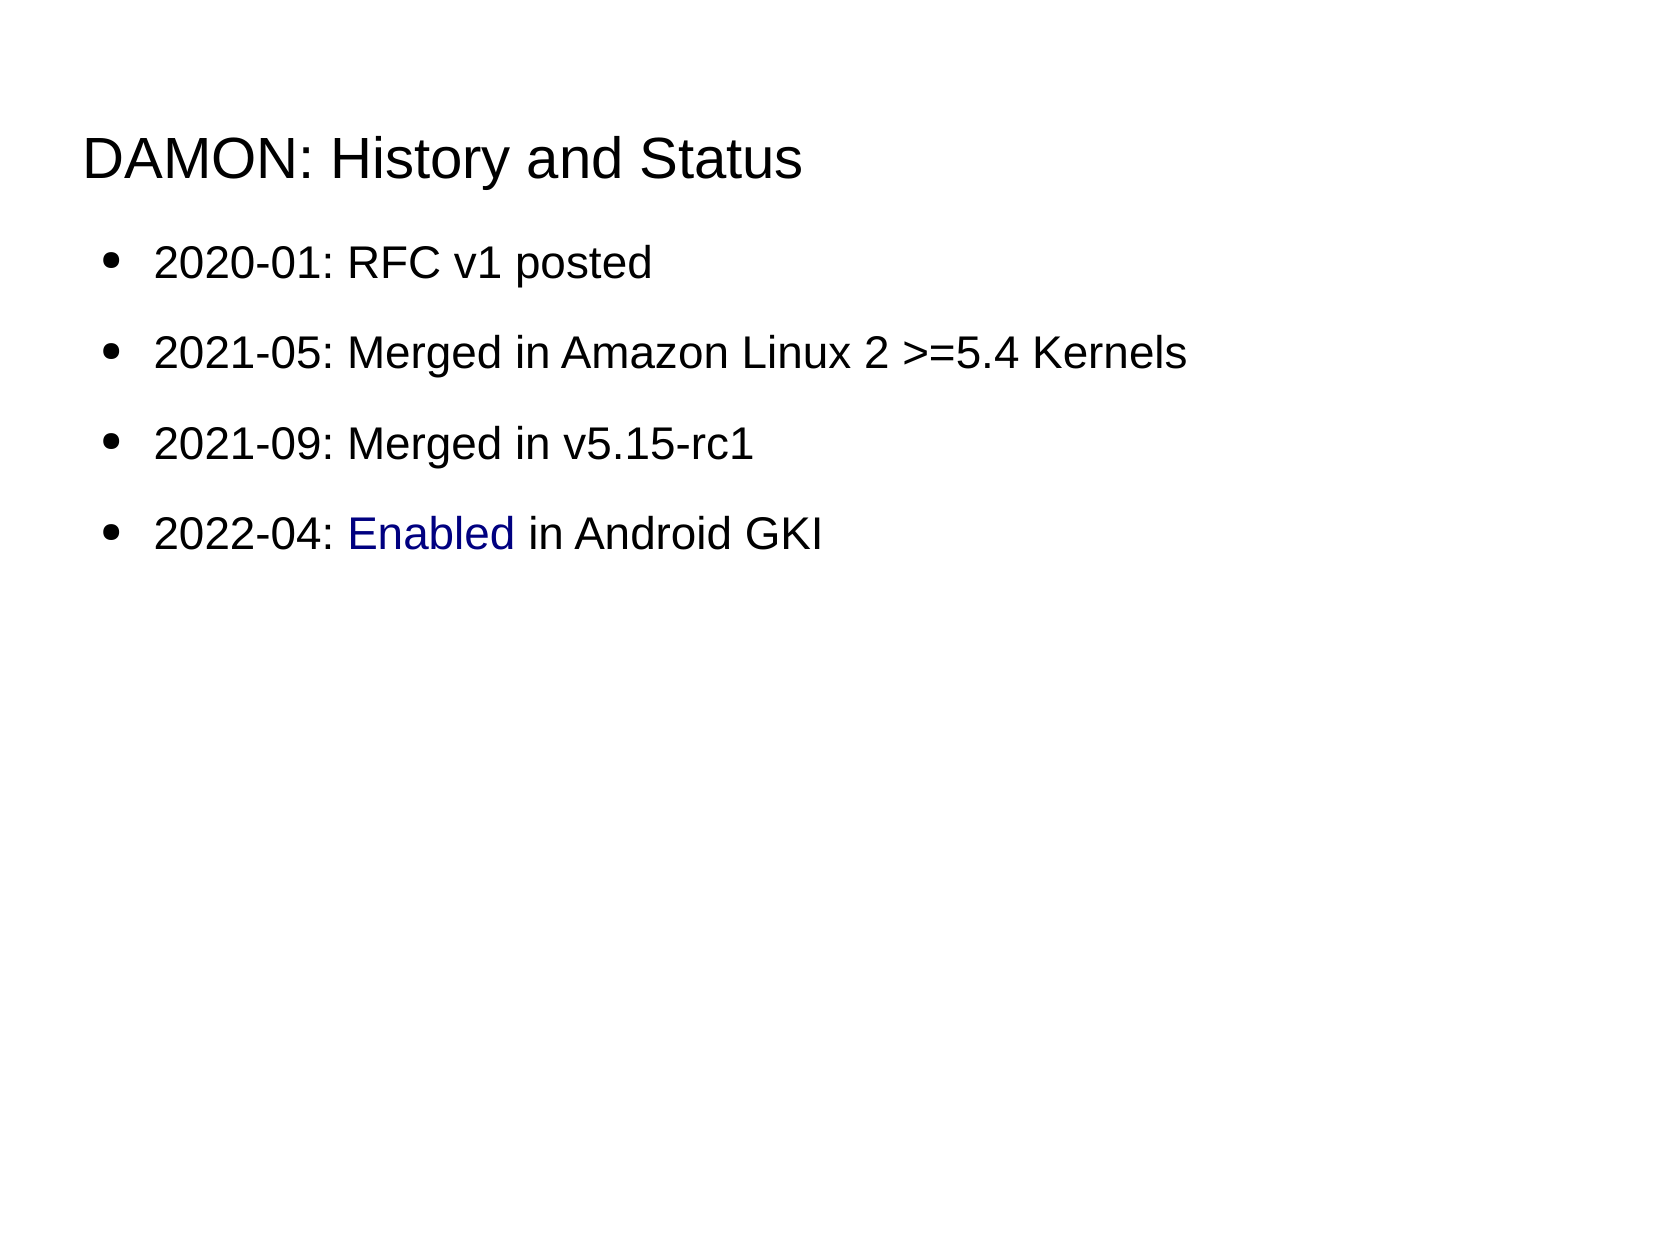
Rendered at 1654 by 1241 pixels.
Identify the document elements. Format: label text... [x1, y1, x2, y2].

title DAMON: History and Status [82, 108, 1571, 210]
list 2020-01: RFC v1 posted 2021-05: Merged in Amazon Linux 2 >=5.4 Kernels 2021-09: Merged in v5.15-rc1 2022-04: Enabled in Android GKI [82, 236, 1571, 1111]
